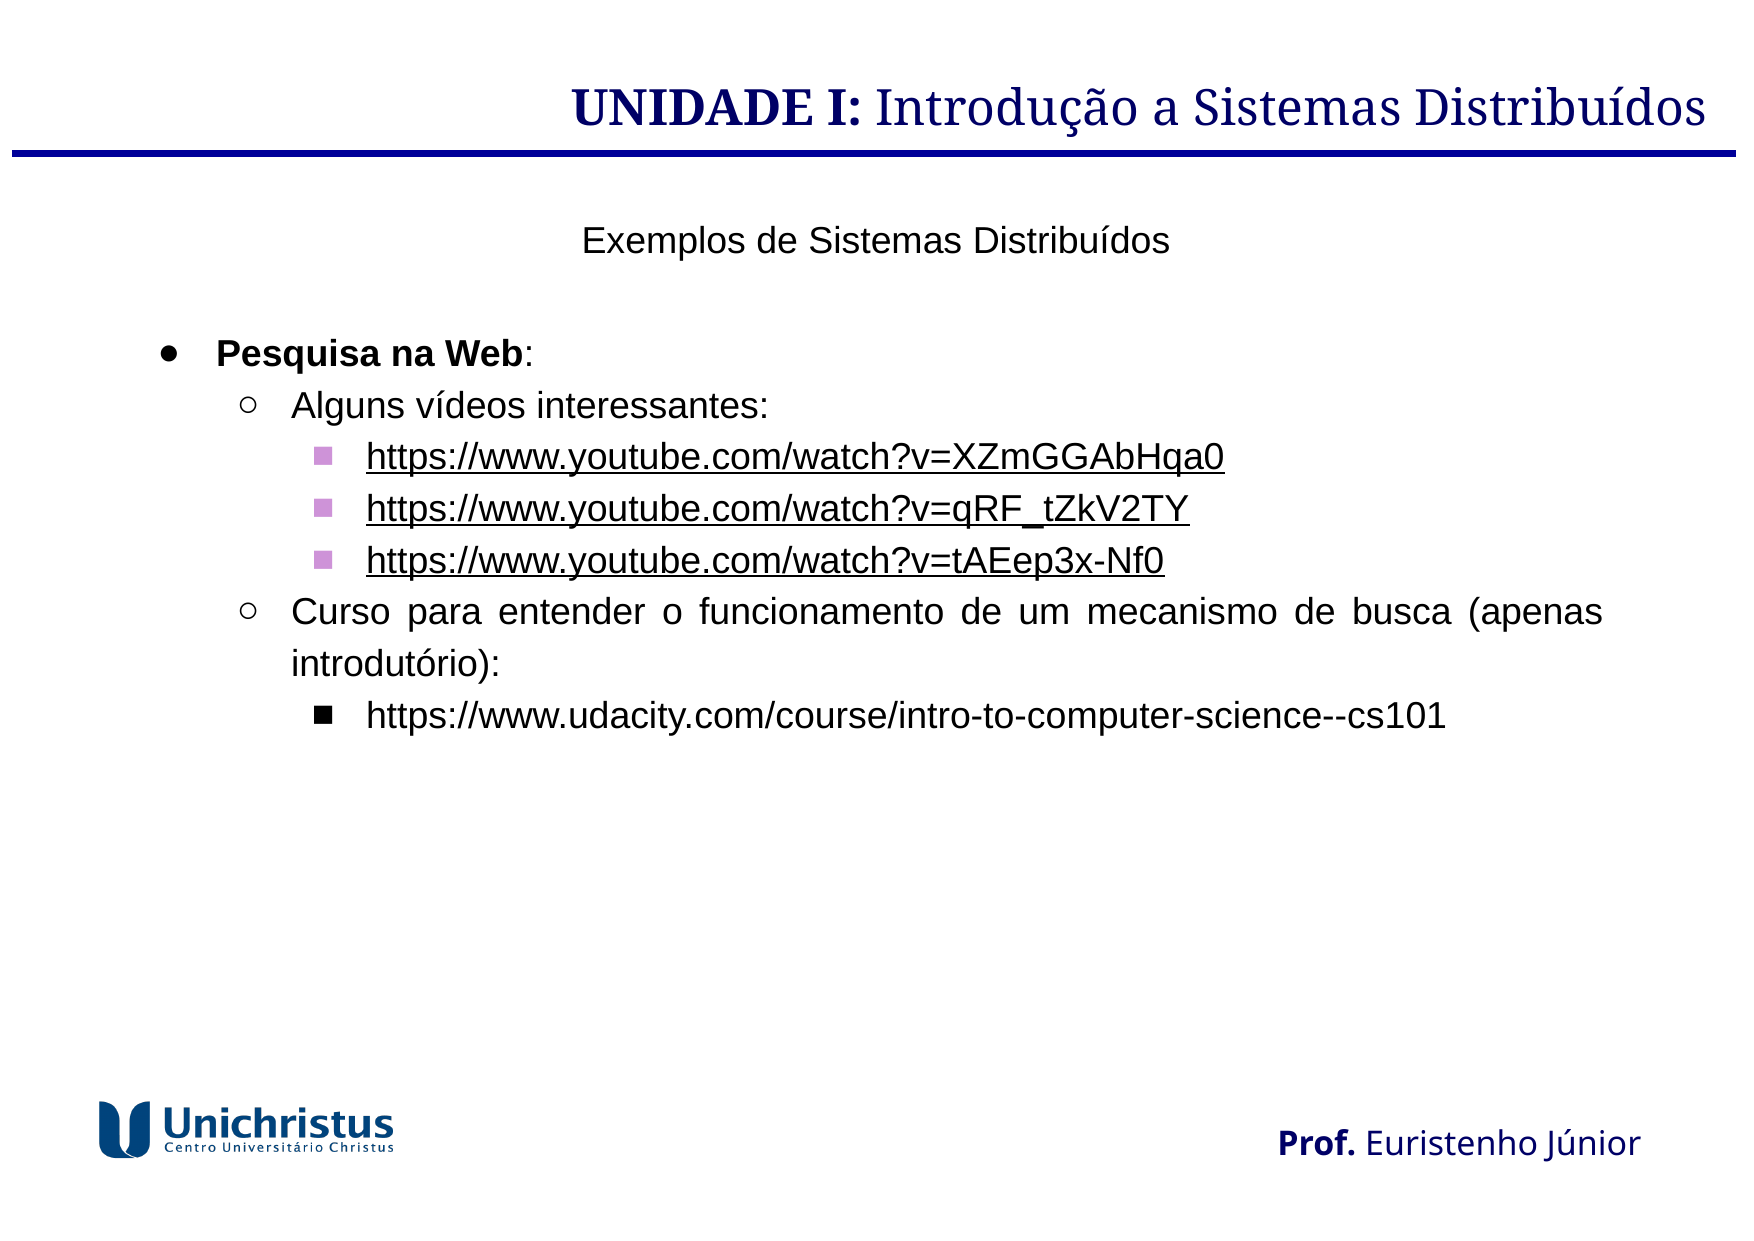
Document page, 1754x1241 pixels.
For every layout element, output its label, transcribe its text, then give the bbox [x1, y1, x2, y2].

title Exemplos de Sistemas Distribuídos [177, 200, 1575, 307]
text_box UNIDADE I: Introdução a Sistemas Distribuídos [556, 64, 1708, 150]
picture [94, 1098, 398, 1160]
text_box Prof. Euristenho Júnior [1262, 1111, 1695, 1167]
text_box UNIDADE I: Introdução a Sistemas Distribuídos [556, 157, 1708, 161]
text_box Pesquisa na Web: Alguns vídeos interessantes: https://www.youtube.com/watch?v=XZmGGAbHqa0 https://www.youtube.com/watch?v=qRF_tZkV2TY https://www.youtube.com/watch?v=tAEep3x-Nf0 Curso para entender o funcionamento de um mecanismo de busca (apenas introdutório): https://www.udacity.com/course/intro-to-computer-science--cs101 [125, 307, 1619, 905]
